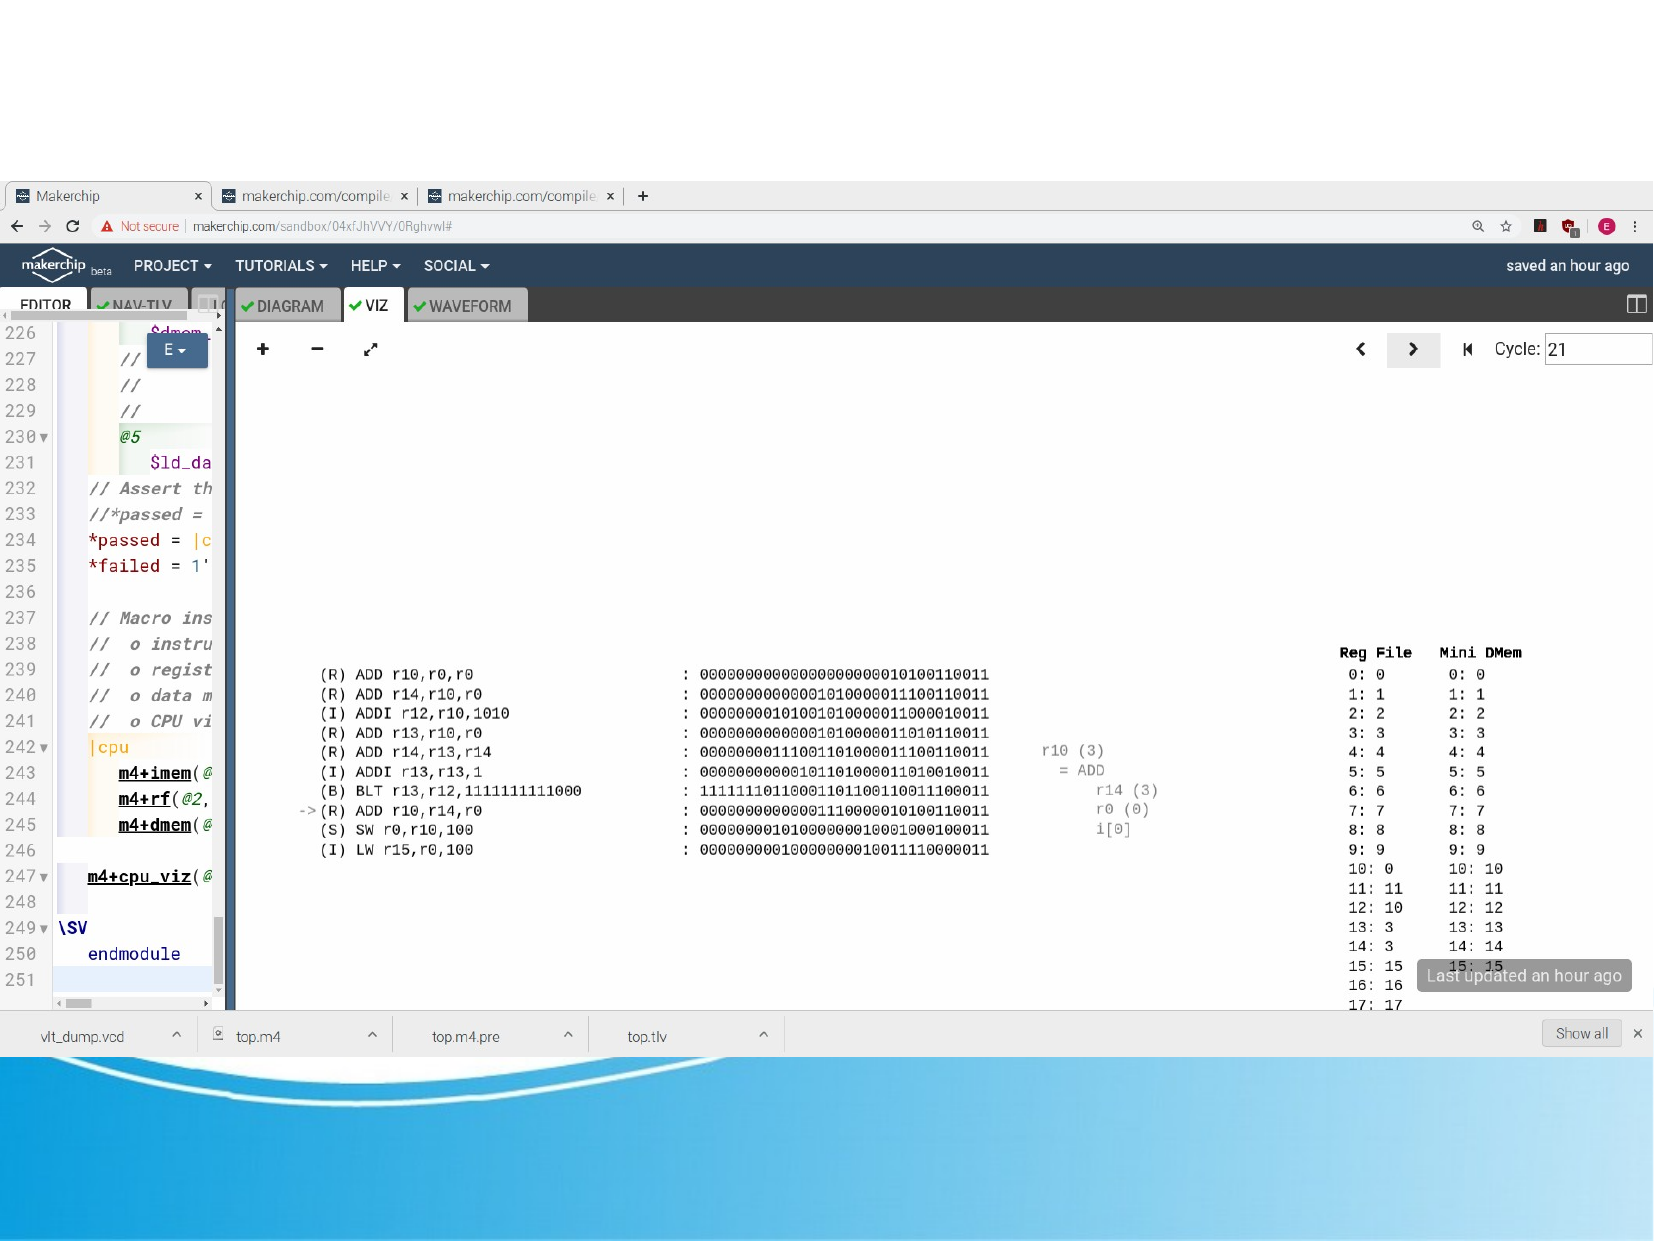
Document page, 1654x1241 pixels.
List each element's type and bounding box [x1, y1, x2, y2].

picture [0, 181, 1654, 1241]
